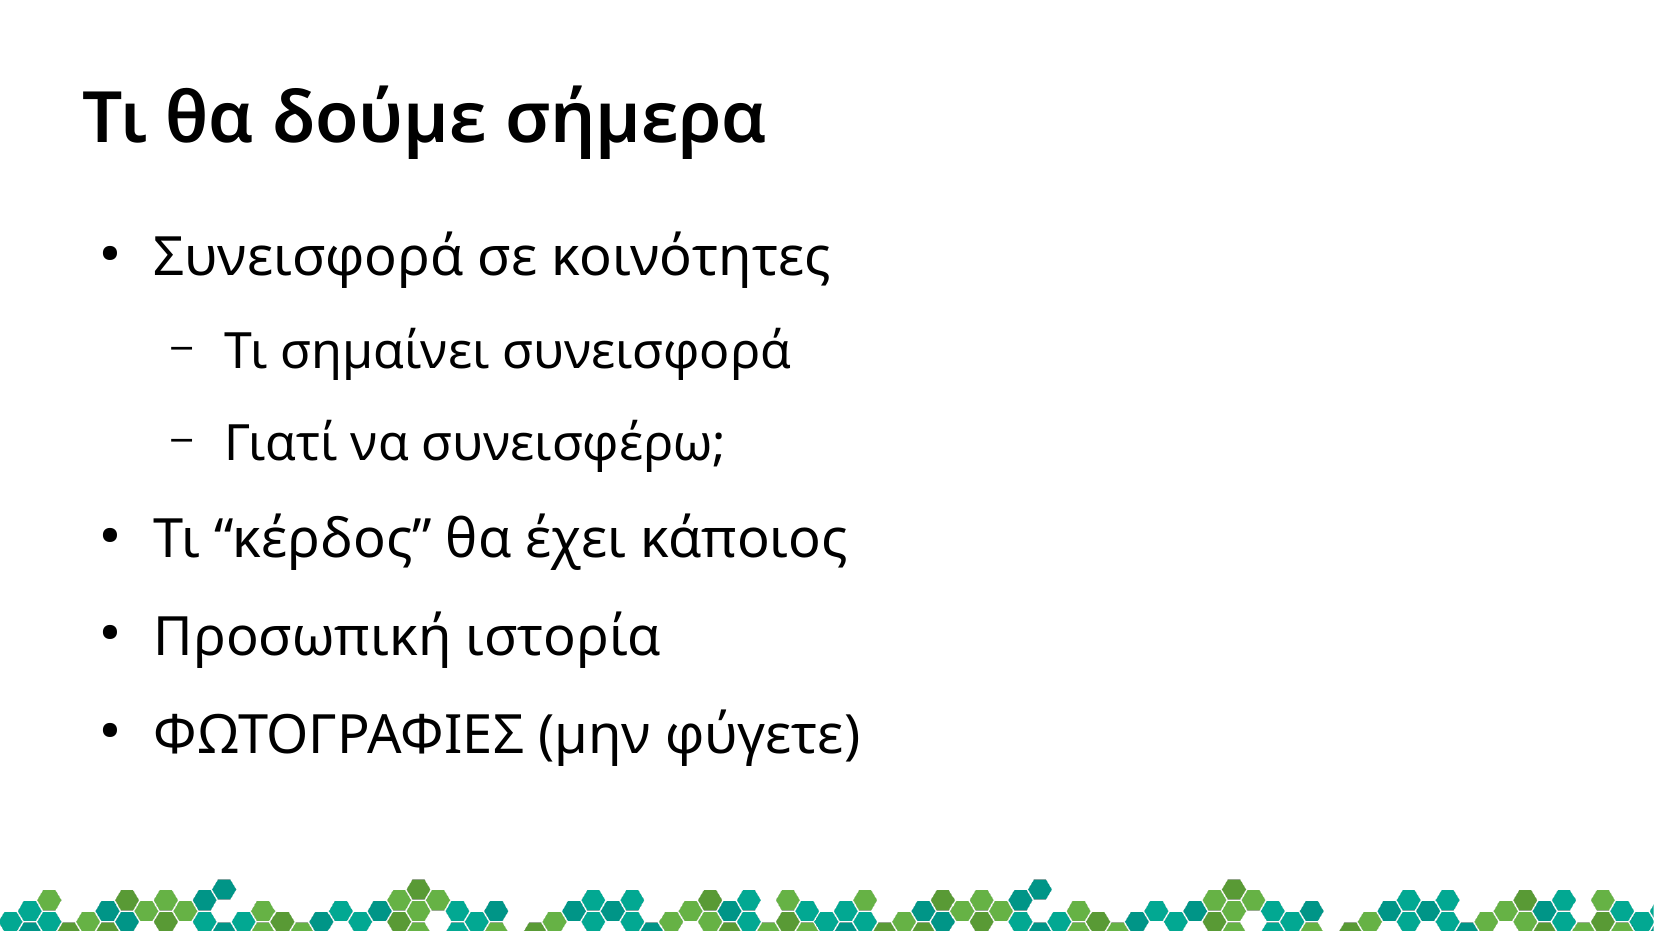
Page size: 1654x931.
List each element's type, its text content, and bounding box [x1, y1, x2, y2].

picture [0, 871, 1654, 931]
title Τι θα δούμε σήμερα [82, 37, 1571, 193]
list Συνεισφορά σε κοινότητες Τι σημαίνει συνεισφορά Γιατί να συνεισφέρω; Τι “κέρδος” θα έχει κάποιος Προσωπική ιστορία ΦΩΤΟΓΡΑΦΙΕΣ (μην φύγετε) [82, 217, 1571, 855]
